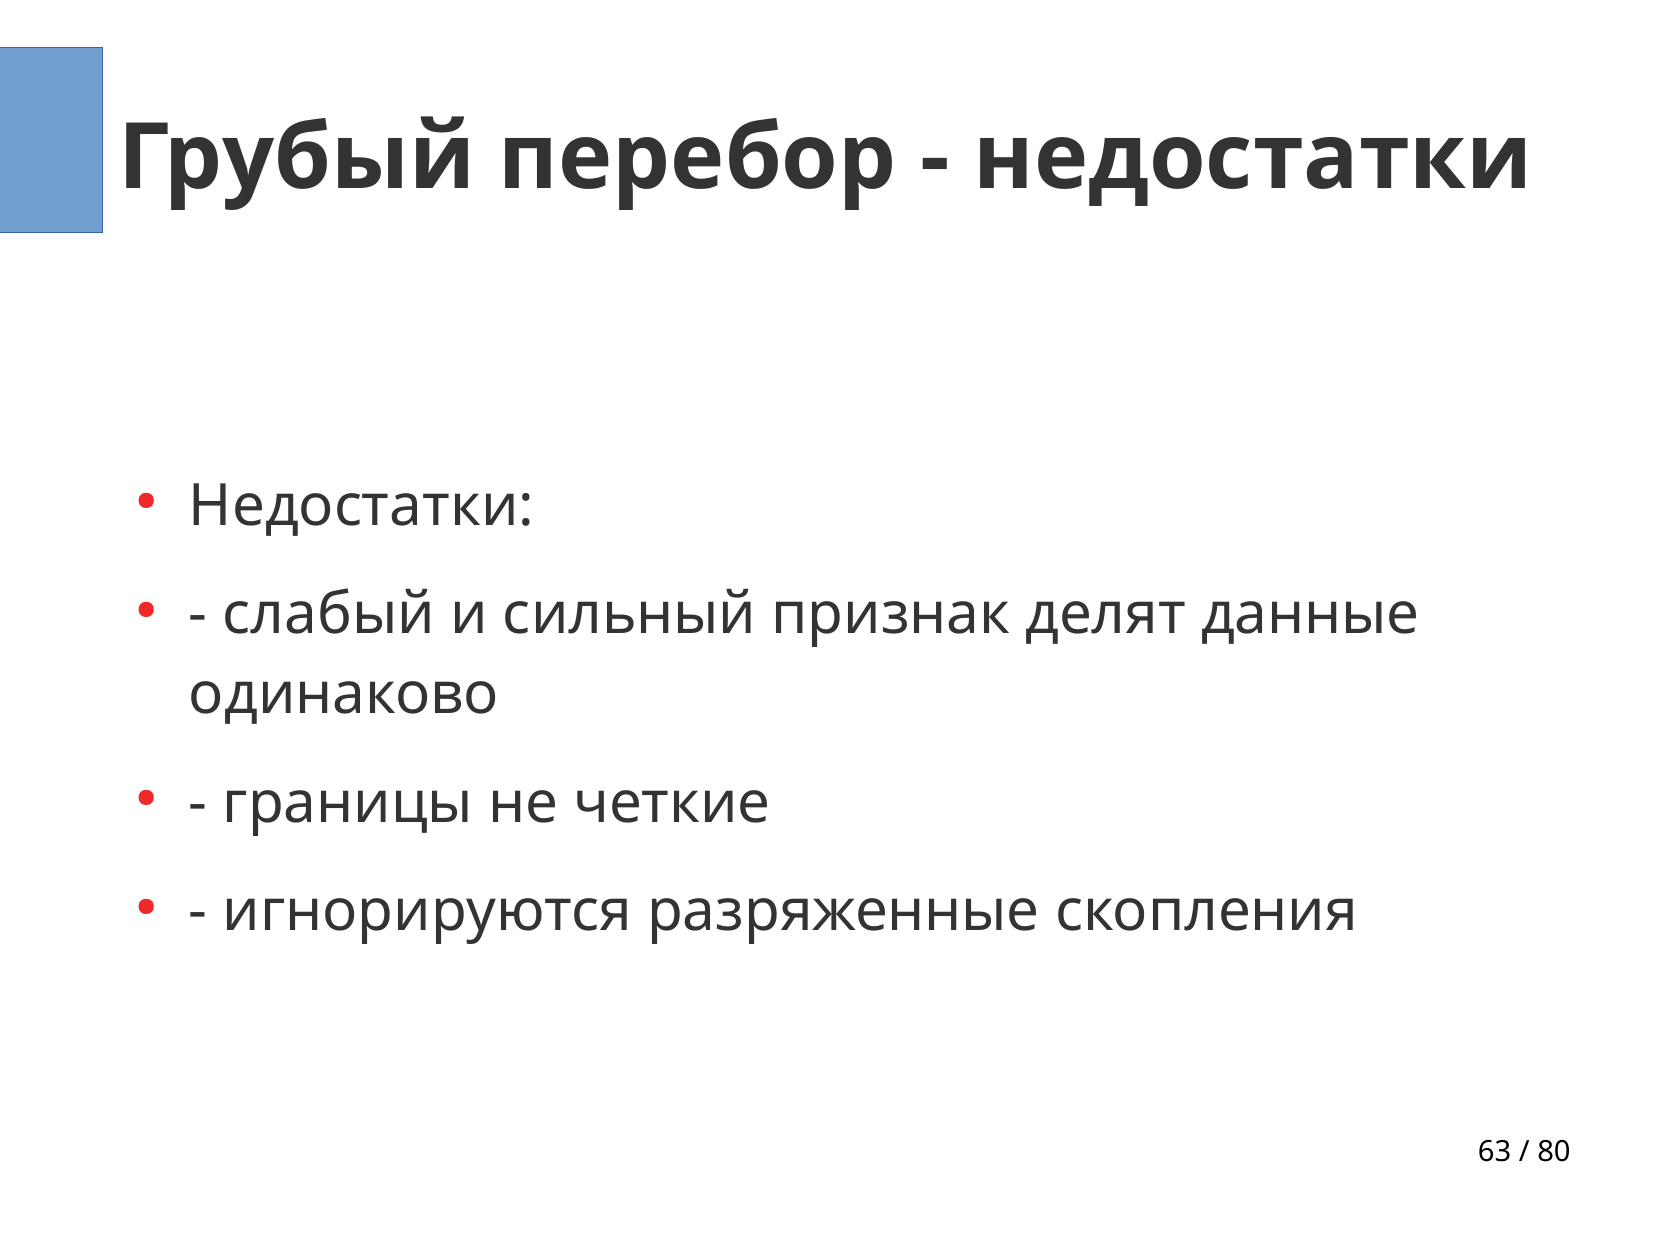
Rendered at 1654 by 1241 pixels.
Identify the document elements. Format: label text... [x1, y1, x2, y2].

title Грубый перебор - недостатки [118, 49, 1571, 257]
text_box [0, 47, 103, 233]
list Недостатки: - слабый и сильный признак делят данные одинаково - границы не четкие - игнорируются разряженные скопления [118, 354, 1536, 1074]
